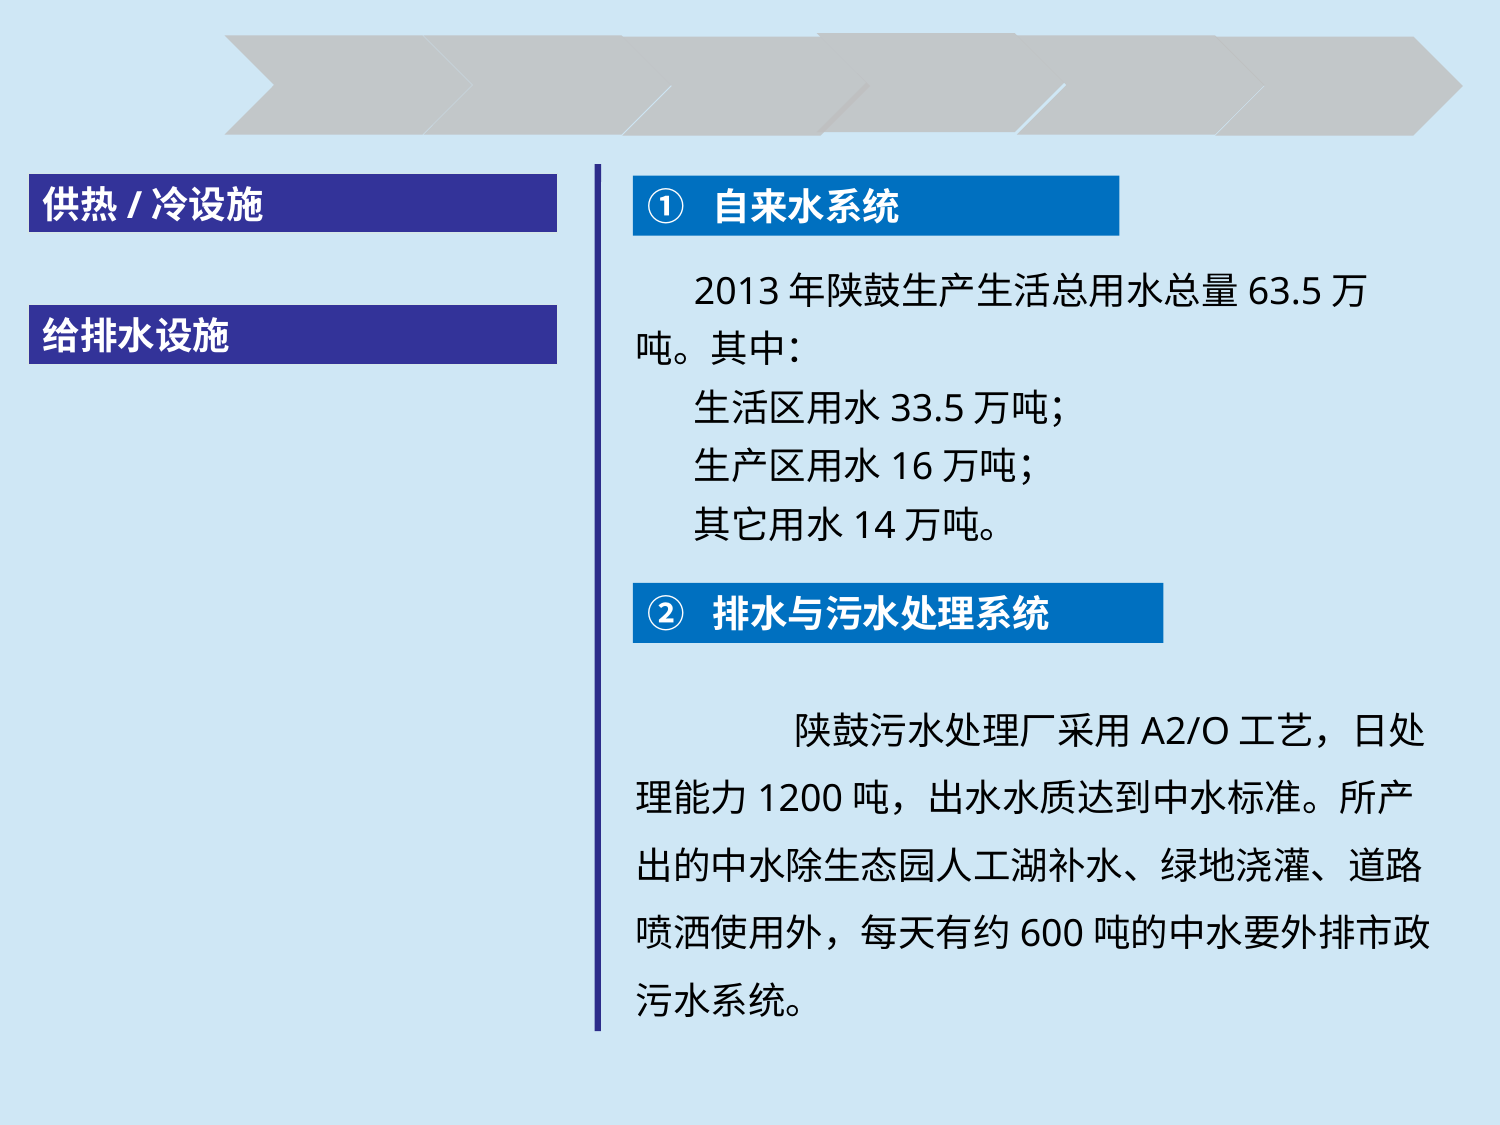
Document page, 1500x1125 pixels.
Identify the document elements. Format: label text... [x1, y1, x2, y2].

text_box ② 排水与污水处理系统 [632, 582, 1164, 643]
text_box 2013年陕鼓生产生活总用水总量63.5万吨。其中： 生活区用水33.5万吨； 生产区用水16万吨； 其它用水14万吨。 [620, 246, 1453, 554]
text_box 陕鼓污水处理厂采用A2/O工艺，日处理能力1200吨，出水水质达到中水标准。所产出的中水除生态园人工湖补水、绿地浇灌、道路喷洒使用外，每天有约600吨的中水要外排市政污水系统。 [621, 676, 1454, 1075]
text_box 供热/冷设施 [28, 173, 558, 234]
text_box [224, 33, 1463, 136]
text_box 给排水设施 [28, 304, 558, 365]
text_box ① 自来水系统 [632, 175, 1120, 236]
